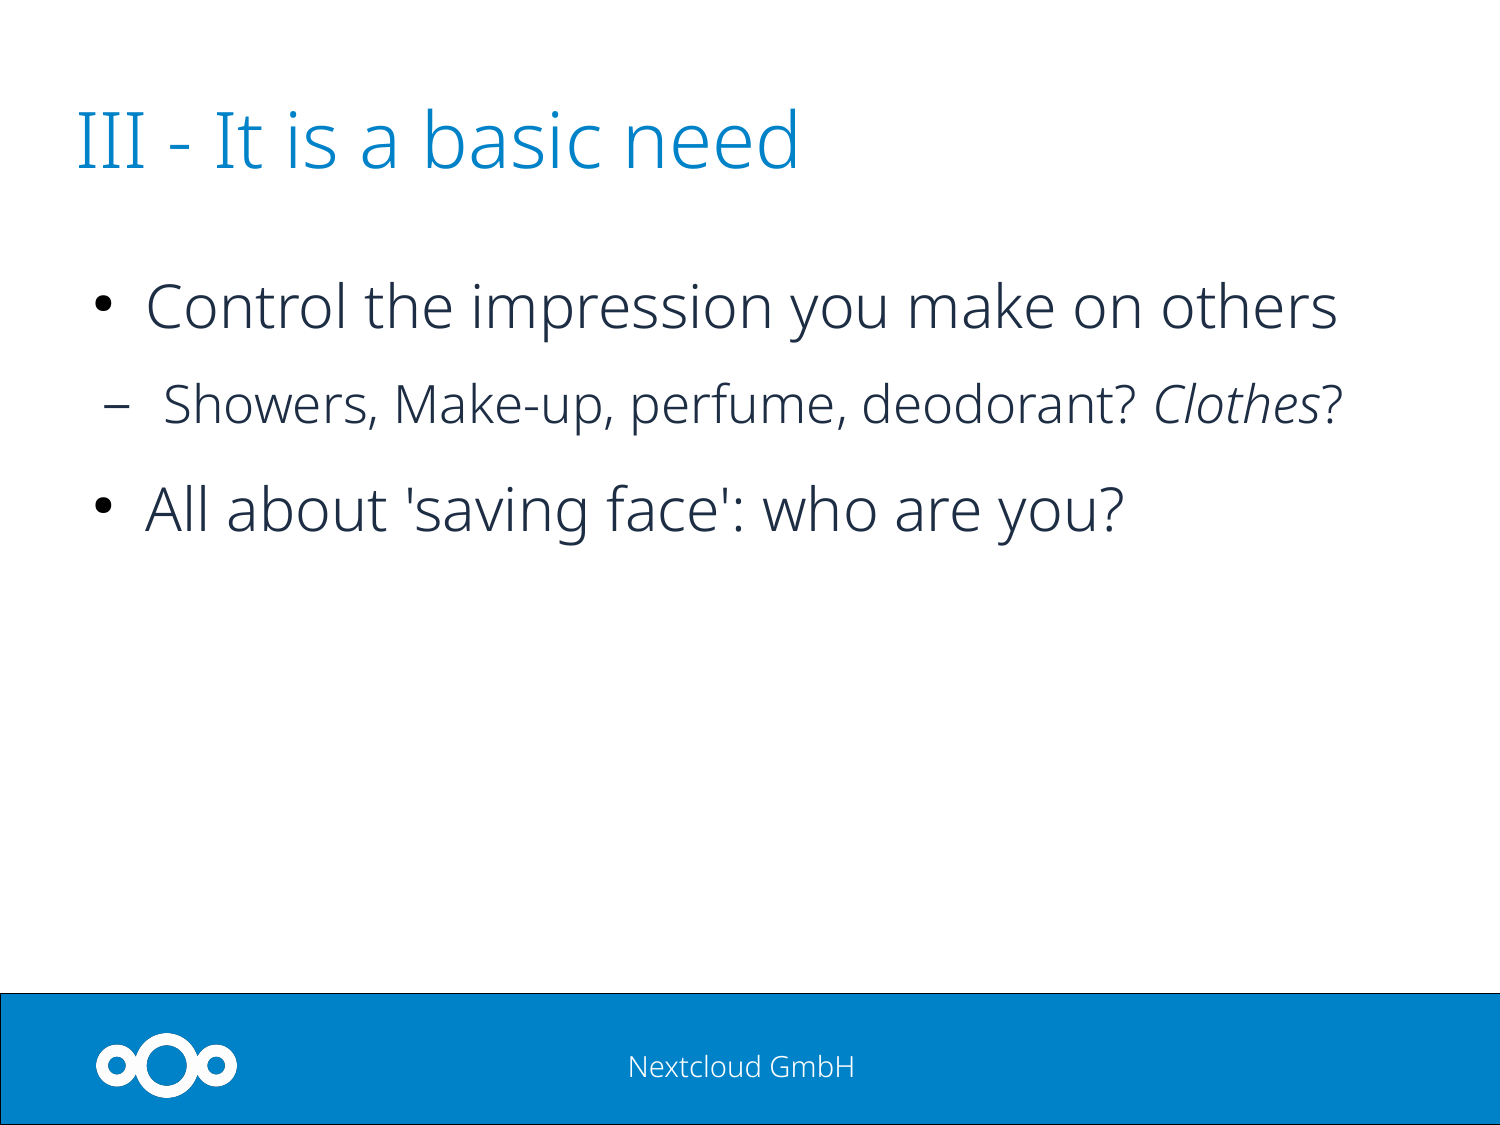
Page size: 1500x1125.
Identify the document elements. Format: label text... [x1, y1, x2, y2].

list Control the impression you make on others Showers, Make-up, perfume, deodorant? Clothes? All about 'saving face': who are you? [74, 263, 1425, 916]
title III - It is a basic need [74, 44, 1425, 233]
picture [96, 1033, 237, 1098]
